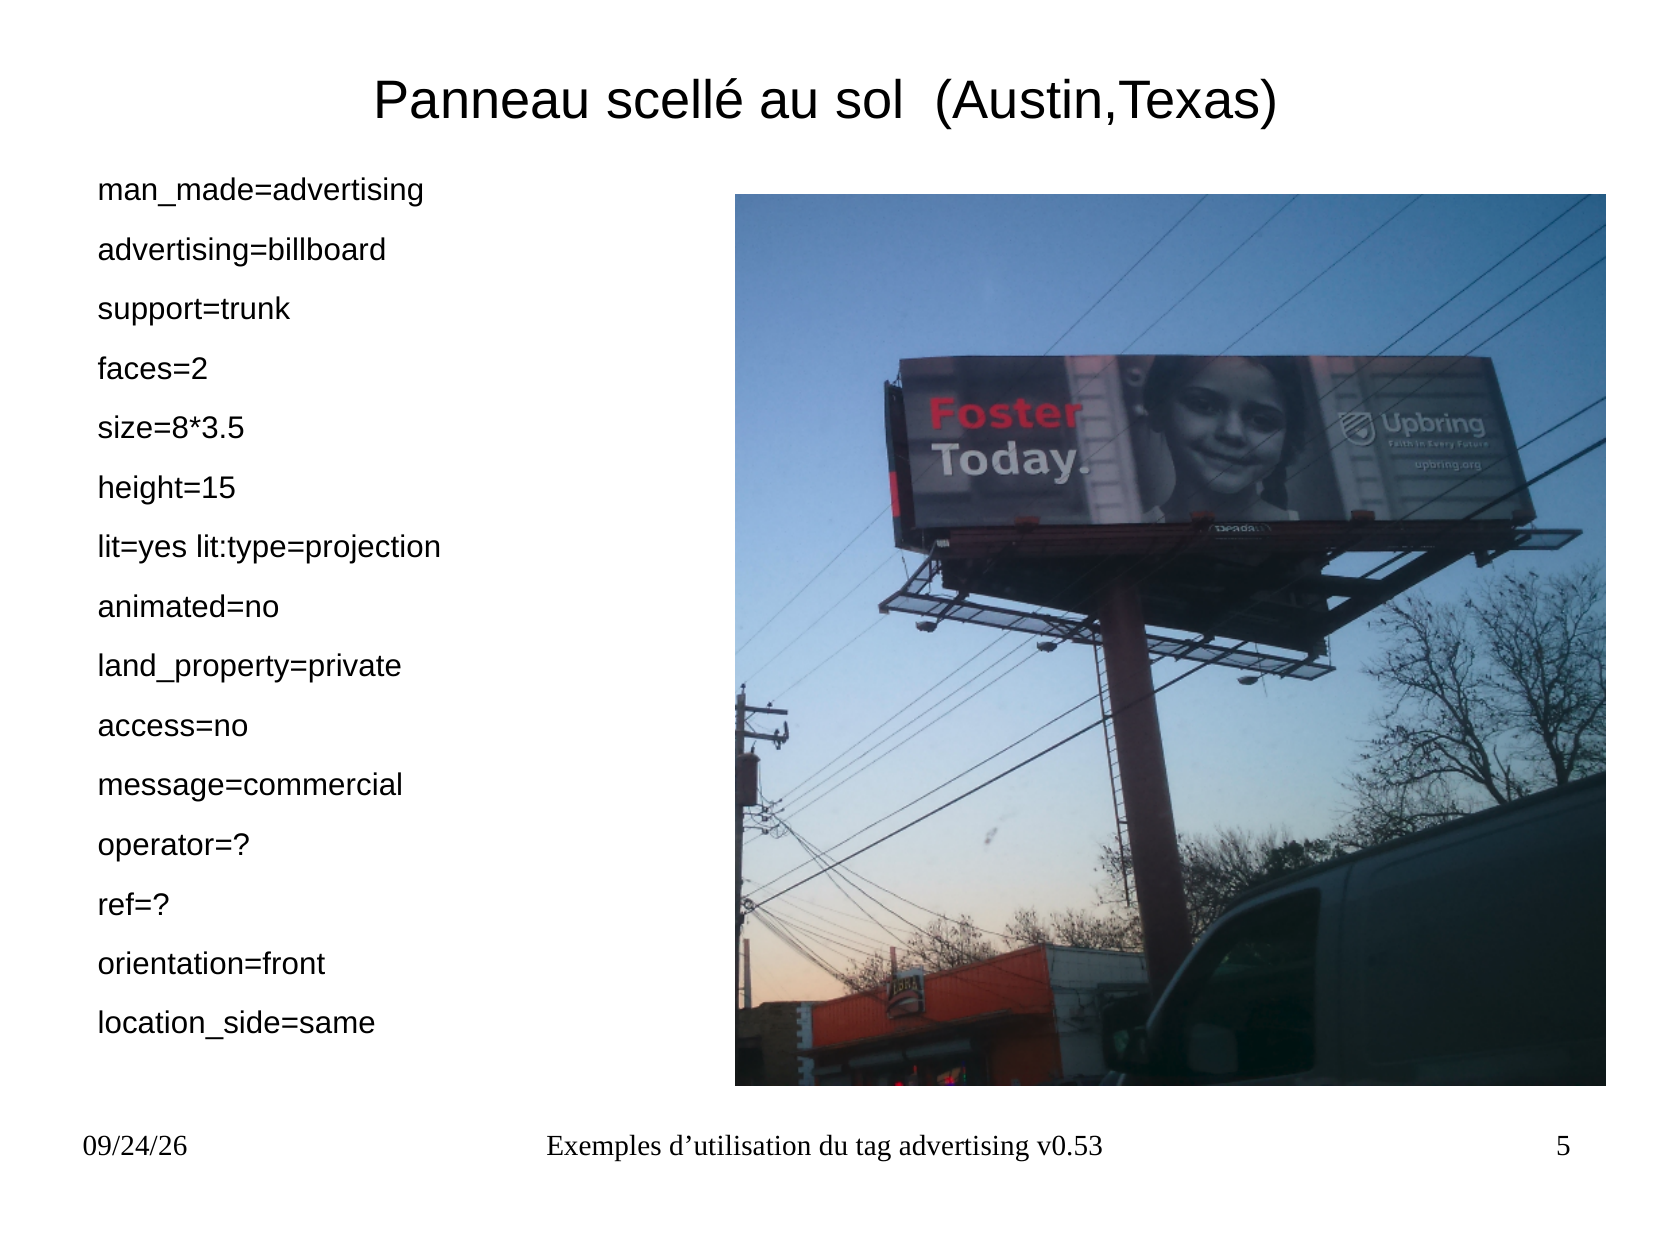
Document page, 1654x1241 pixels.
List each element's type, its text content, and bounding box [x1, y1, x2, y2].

title Panneau scellé au sol (Austin,Texas) [82, 48, 1571, 152]
picture [735, 194, 1606, 1086]
text_box man_made=advertising advertising=billboard support=trunk faces=2 size=8*3.5 height=15 lit=yes lit:type=projection animated=no land_property=private access=no message=commercial operator=? ref=? orientation=front location_side=same [82, 165, 781, 1048]
